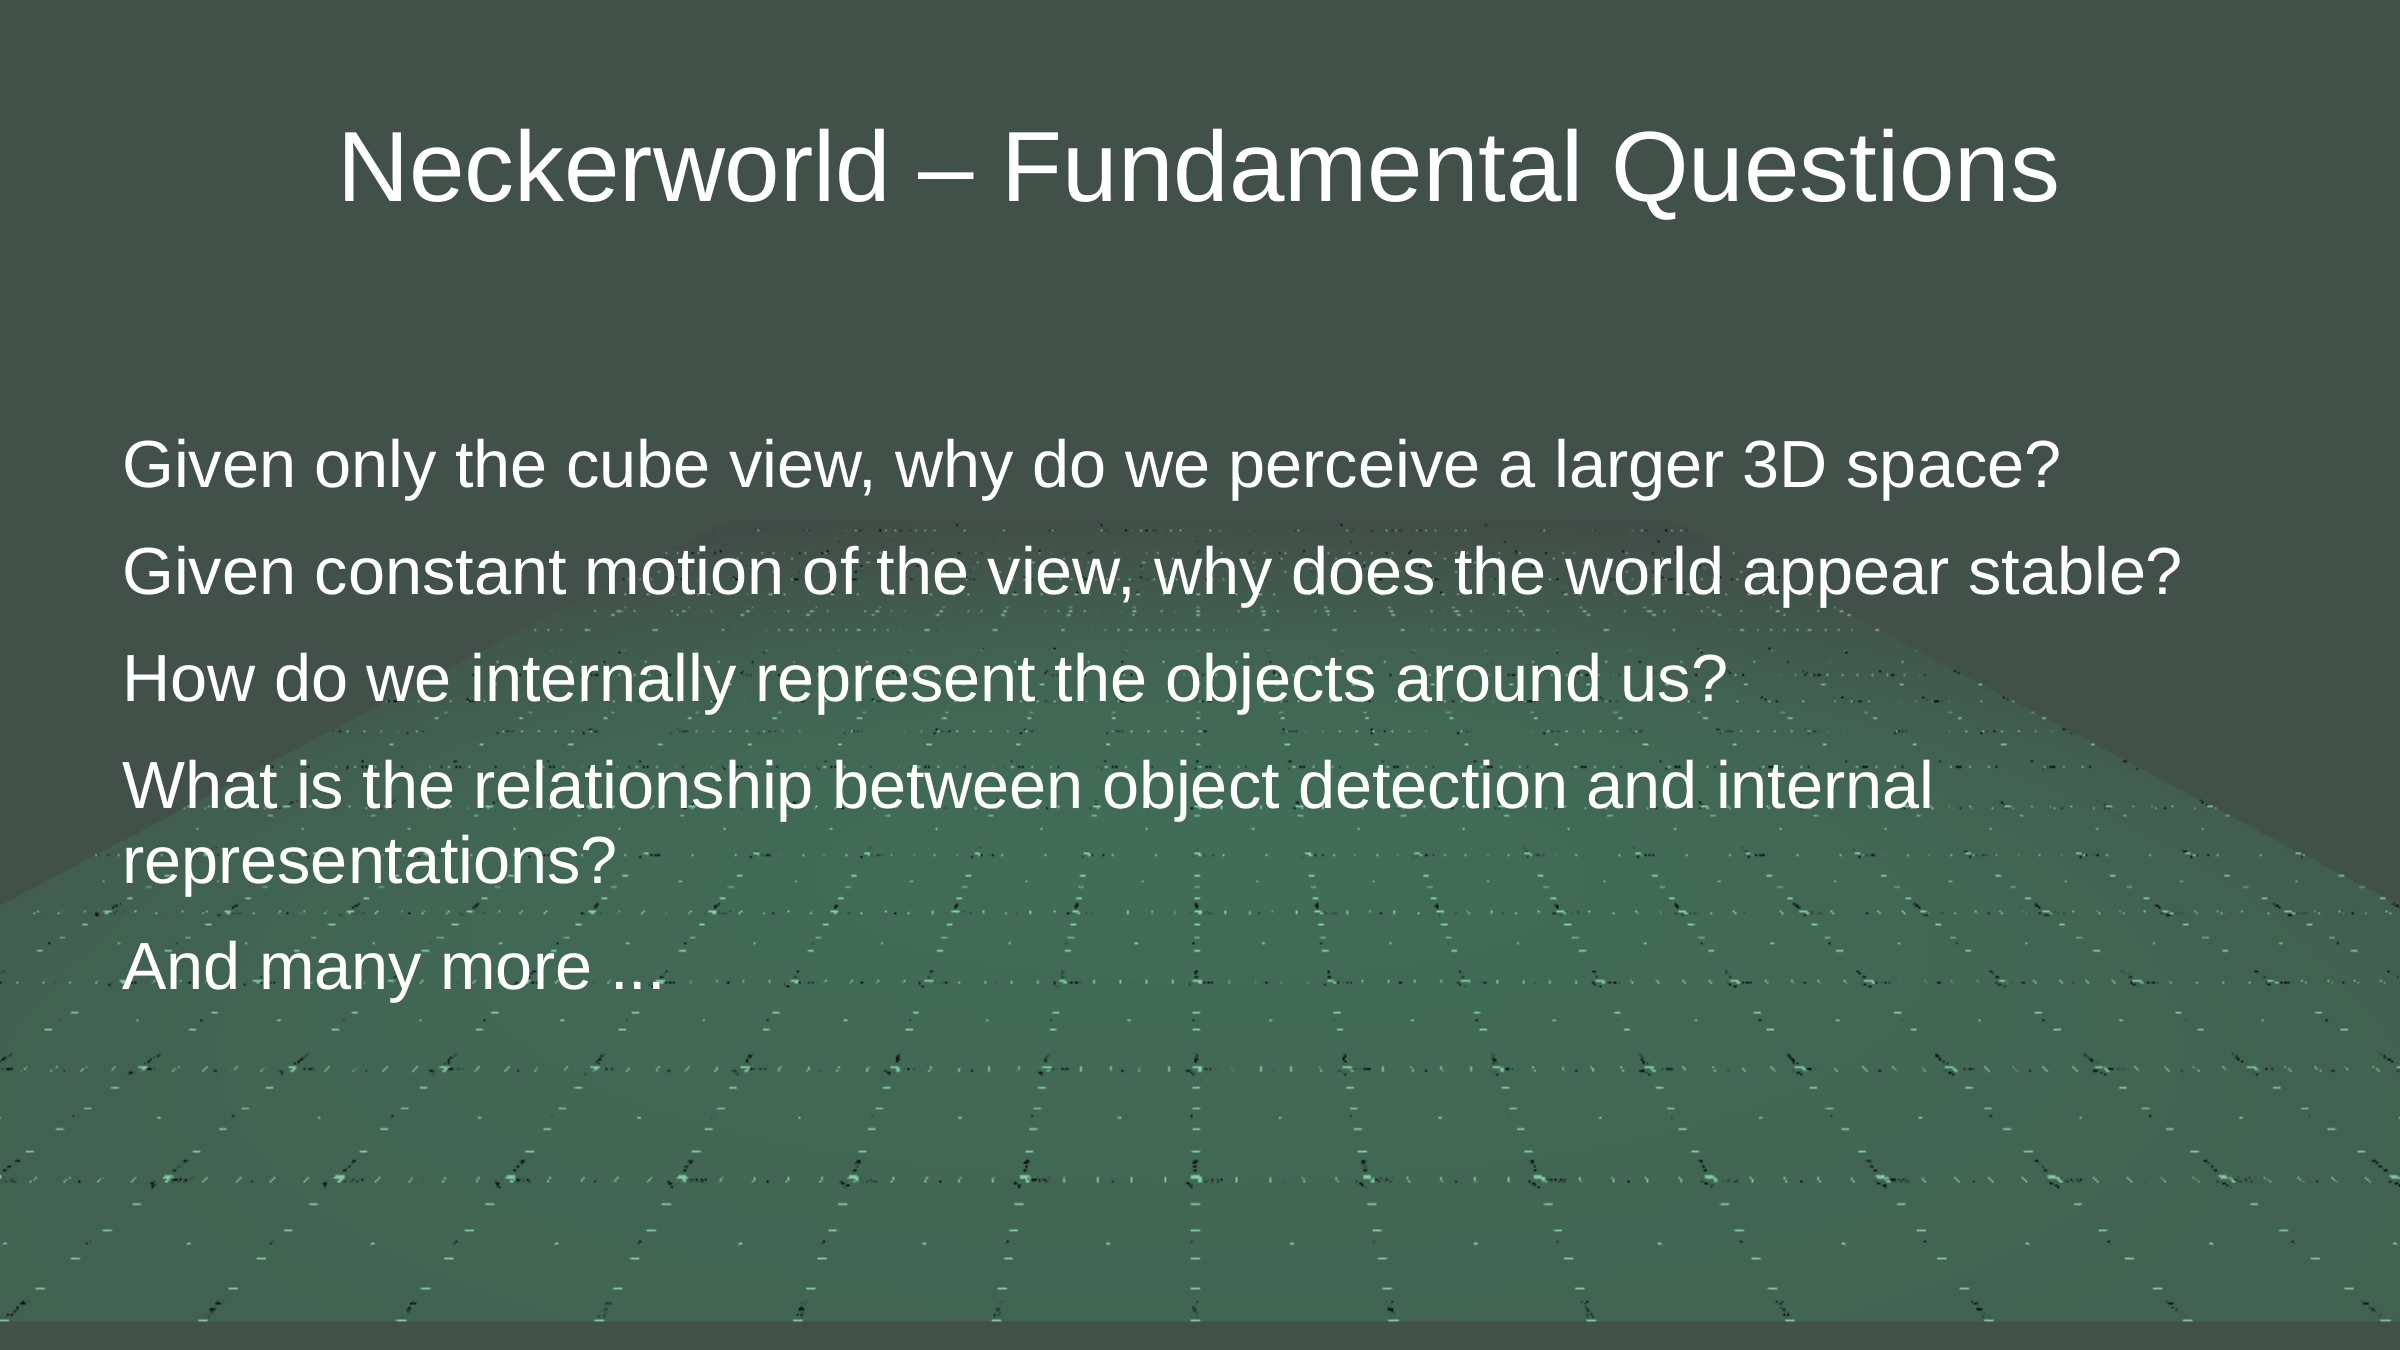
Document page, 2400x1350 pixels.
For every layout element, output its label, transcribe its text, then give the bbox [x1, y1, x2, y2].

list Given only the cube view, why do we perceive a larger 3D space? Given constant motion of the view, why does the world appear stable? How do we internally represent the objects around us? What is the relationship between object detection and internal representations? And many more ... [122, 320, 2283, 1212]
title Neckerworld – Fundamental Questions [120, 53, 2280, 280]
picture [0, 0, 2400, 1350]
